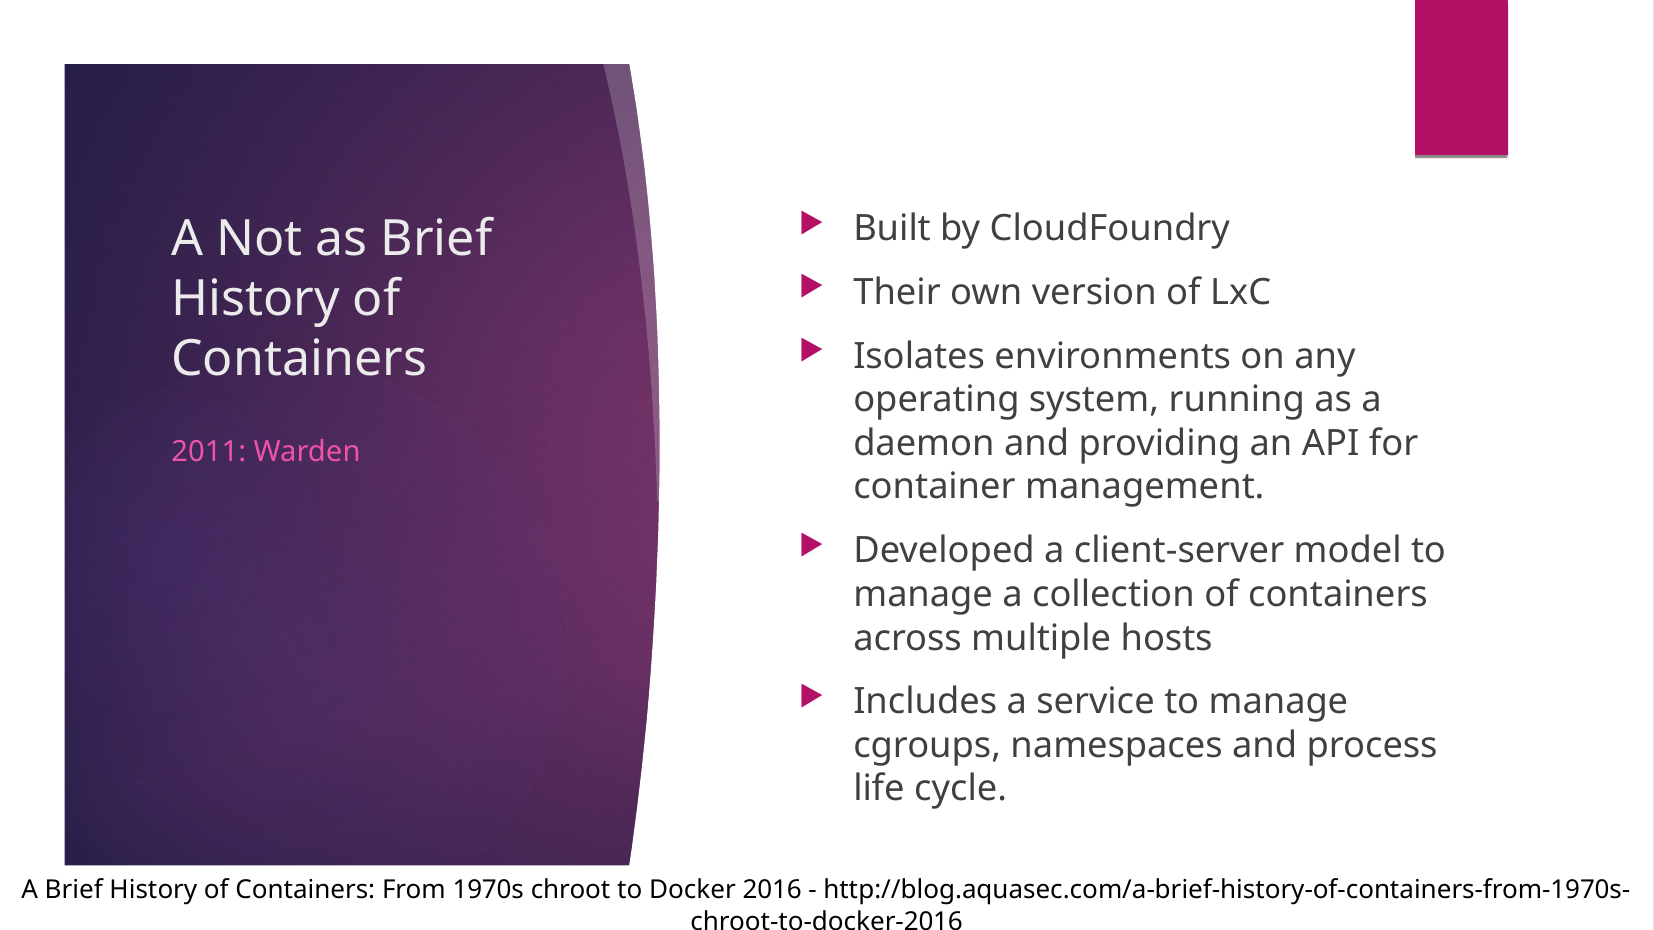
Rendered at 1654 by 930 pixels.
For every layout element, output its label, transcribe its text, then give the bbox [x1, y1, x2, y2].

list 2011: Warden [156, 424, 536, 817]
picture [65, 64, 658, 865]
title A Not as Brief History of Containers [156, 175, 536, 393]
text_box A Brief History of Containers: From 1970s chroot to Docker 2016 - http://blog.aquasec.com/a-brief-history-of-containers-from-1970s-chroot-to-docker-2016 [0, 865, 1653, 930]
list Built by CloudFoundry Their own version of LxC Isolates environments on any operating system, running as a daemon and providing an API for container management. Developed a client-server model to manage a collection of containers across multiple hosts Includes a service to manage cgroups, namespaces and process life cycle. [783, 196, 1488, 817]
